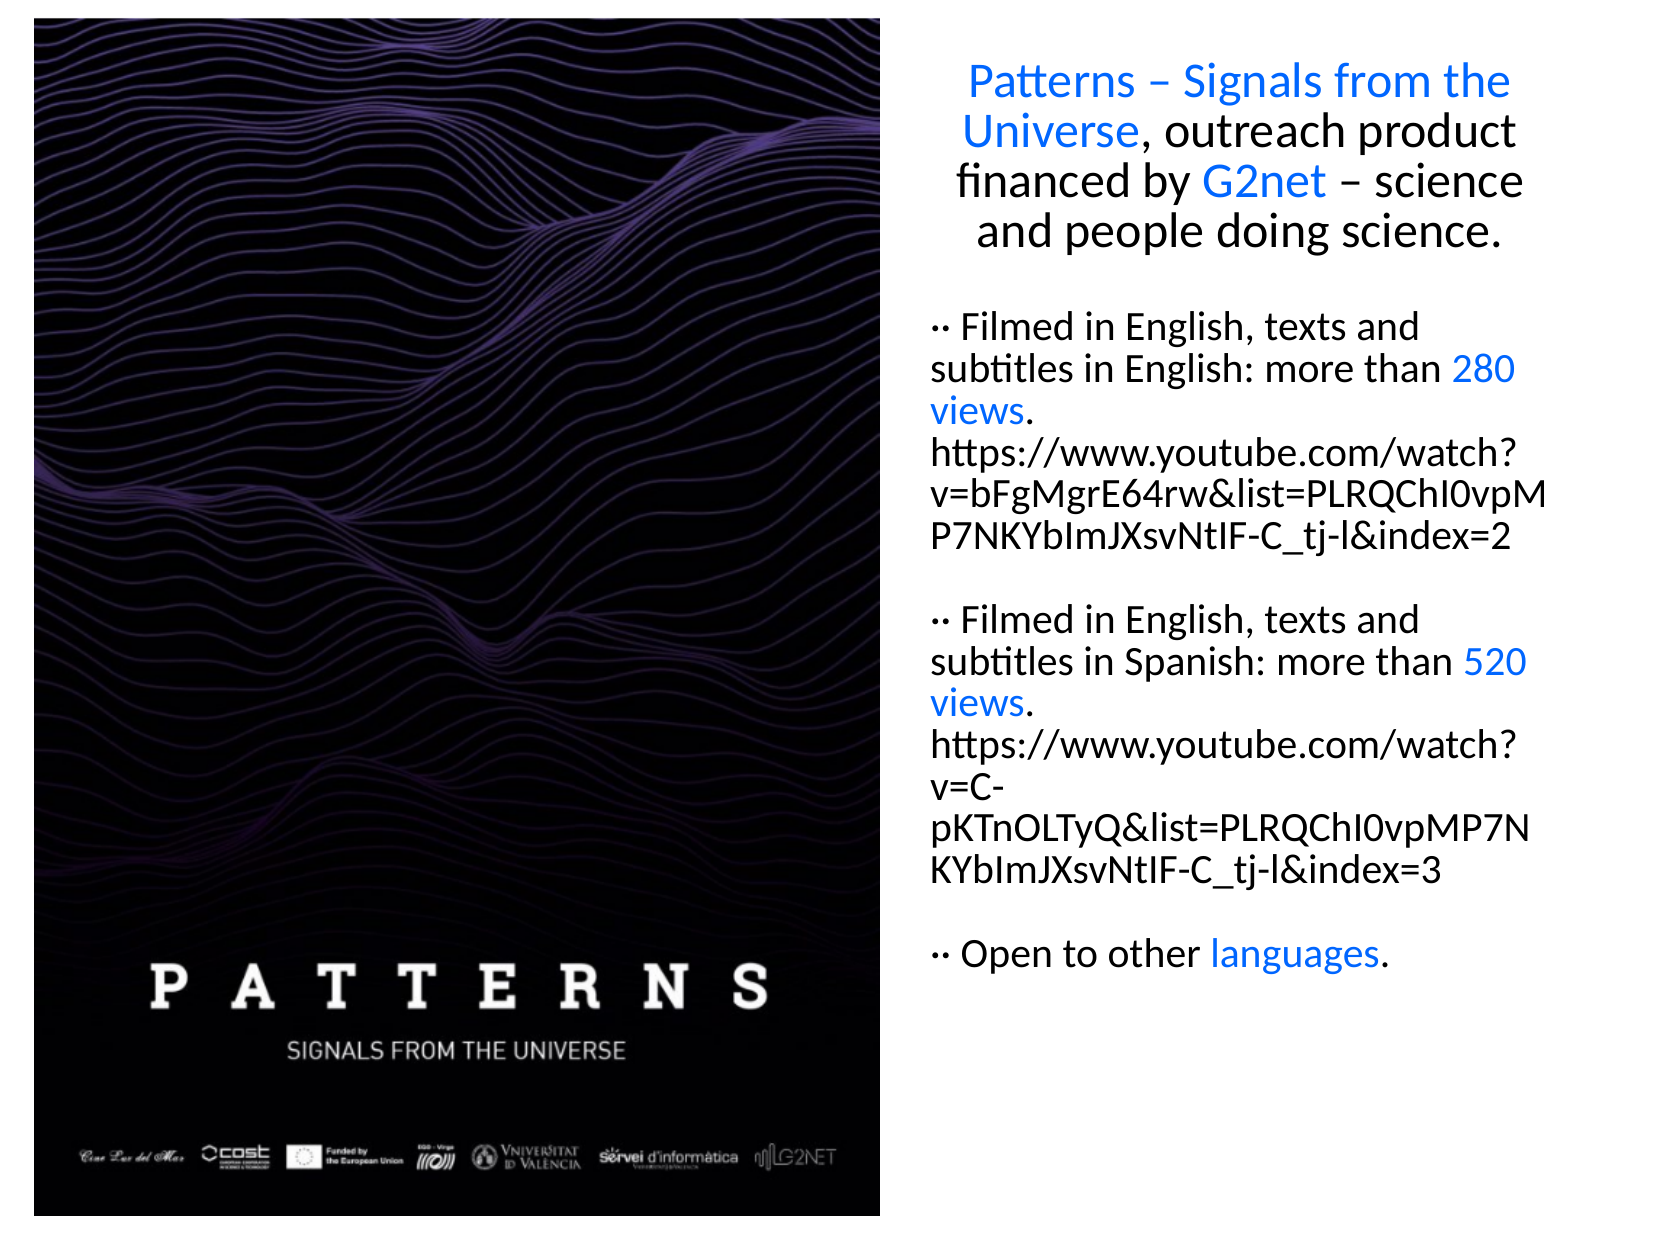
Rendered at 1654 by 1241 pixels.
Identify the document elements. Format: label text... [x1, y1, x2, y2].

picture [34, 17, 880, 1216]
text_box Patterns – Signals from the Universe, outreach product financed by G2net – science and people doing science. ·· Filmed in English, texts and subtitles in English: more than 280 views. https://www.youtube.com/watch?v=bFgMgrE64rw&list=PLRQChI0vpMP7NKYbImJXsvNtIF-C_tj-l&index=2 ·· Filmed in English, texts and subtitles in Spanish: more than 520 views. https://www.youtube.com/watch?v=C-pKTnOLTyQ&list=PLRQChI0vpMP7NKYbImJXsvNtIF-C_tj-l&index=3 ·· Open to other languages. [915, 52, 1565, 1189]
